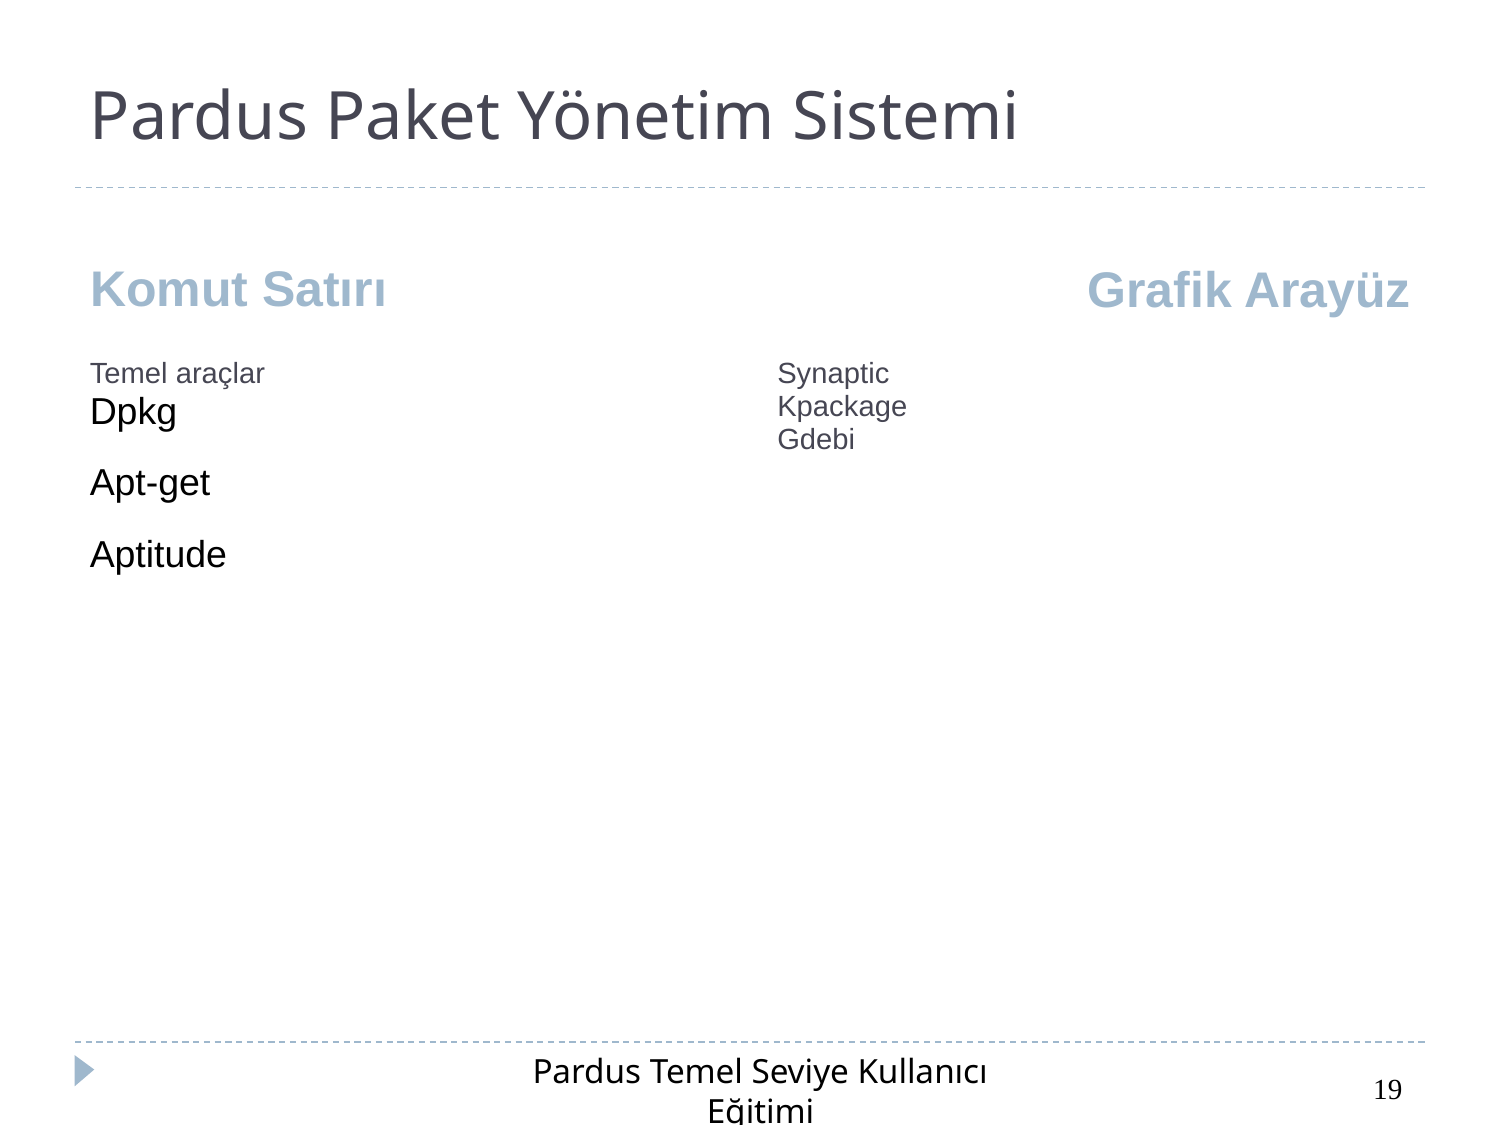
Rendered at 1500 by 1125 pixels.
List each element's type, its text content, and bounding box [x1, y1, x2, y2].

list Temel araçlar Dpkg Apt-get Aptitude [75, 350, 738, 1013]
list Synaptic Kpackage Gdebi [762, 350, 1425, 1013]
list Komut Satırı [75, 210, 738, 324]
title Pardus Paket Yönetim Sistemi [75, 37, 1425, 188]
list Grafik Arayüz [762, 212, 1426, 325]
